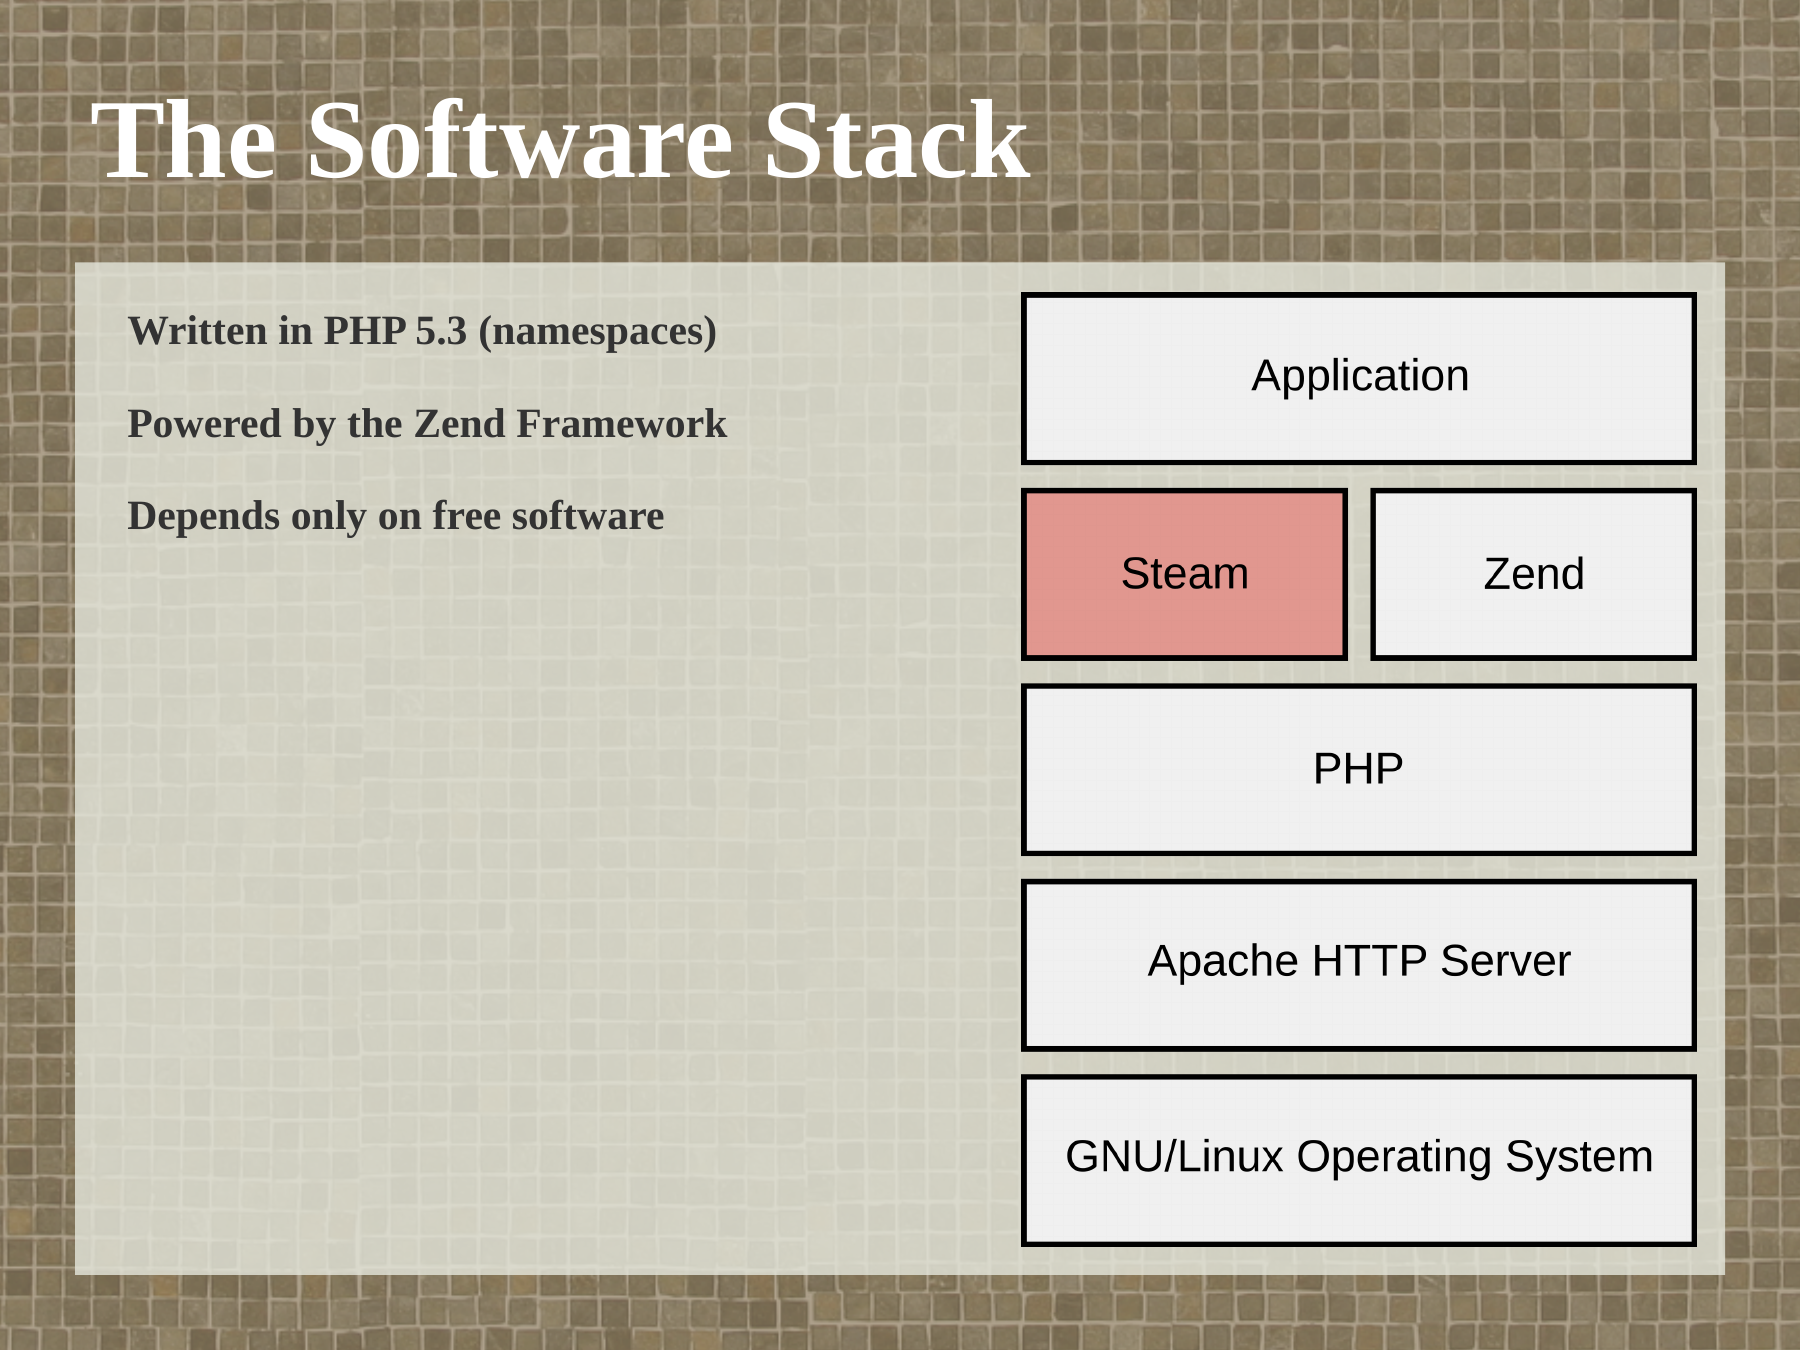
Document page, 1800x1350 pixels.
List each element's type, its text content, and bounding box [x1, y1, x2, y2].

title The Software Stack [89, 53, 1710, 226]
picture [1021, 292, 1697, 1247]
text_box Written in PHP 5.3 (namespaces) Powered by the Zend Framework Depends only on free software [112, 300, 901, 1238]
text_box [0, 0, 1800, 1350]
